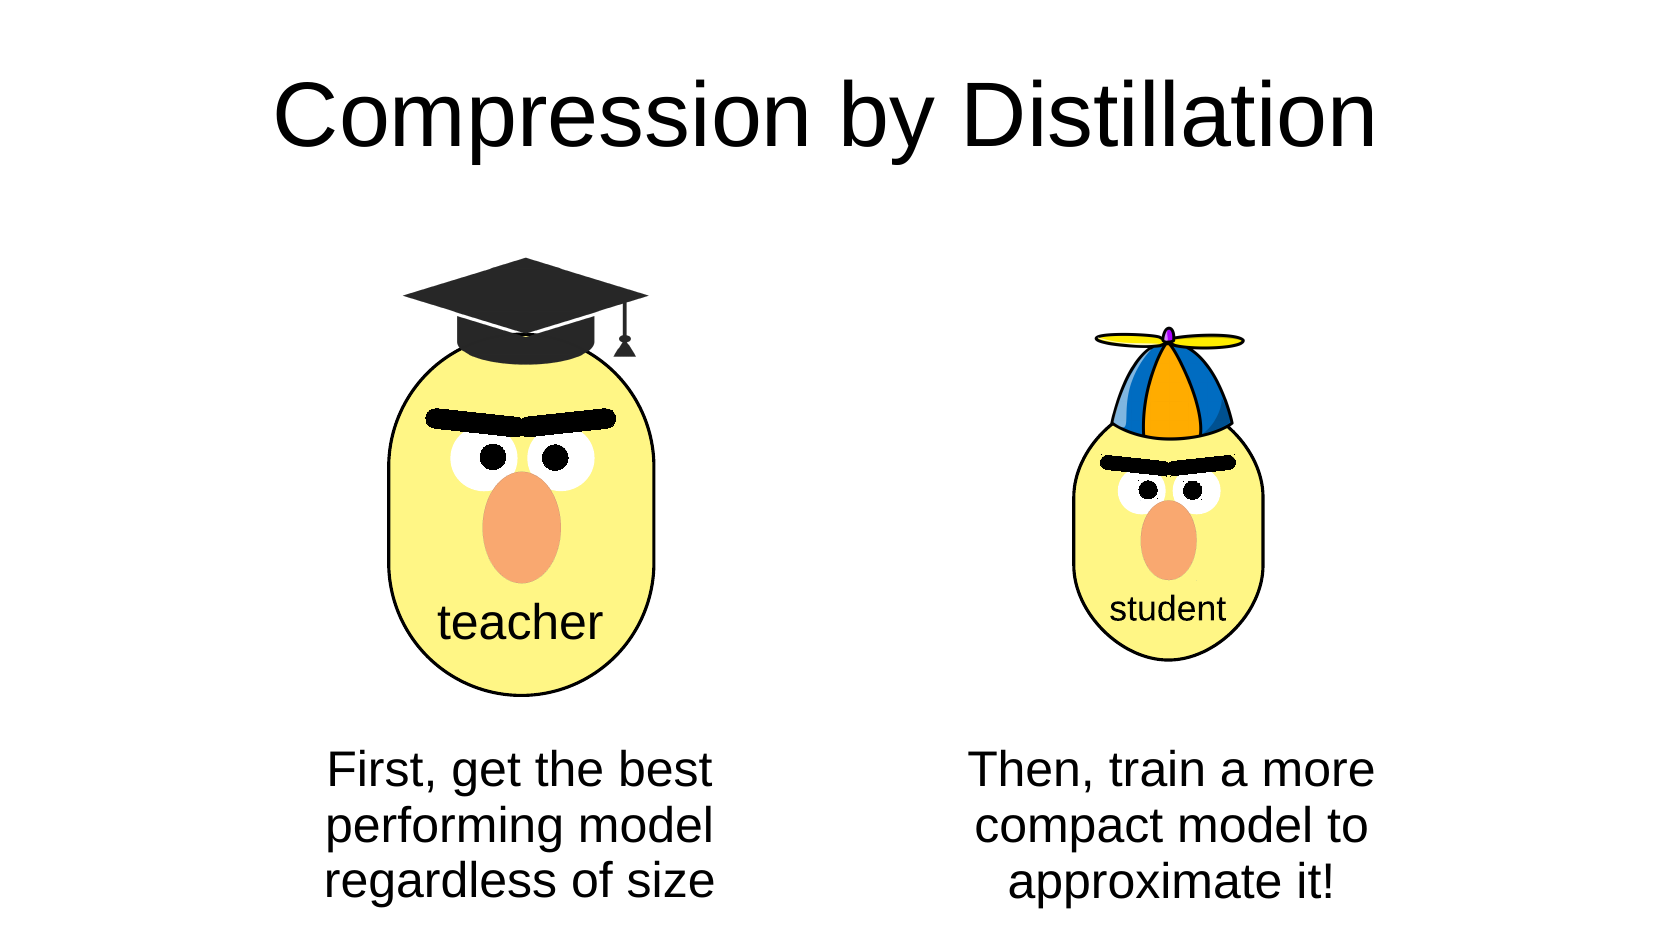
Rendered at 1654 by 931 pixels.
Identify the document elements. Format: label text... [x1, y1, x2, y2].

picture [391, 225, 660, 397]
text_box Then, train a more compact model to approximate it! [939, 733, 1405, 931]
text_box [459, 680, 584, 696]
picture [1094, 307, 1245, 458]
text_box First, get the best performing model regardless of size [301, 733, 739, 931]
text_box teacher [392, 587, 649, 680]
title Compression by Distillation [82, 37, 1571, 193]
text_box [388, 397, 654, 599]
text_box [1073, 442, 1264, 661]
